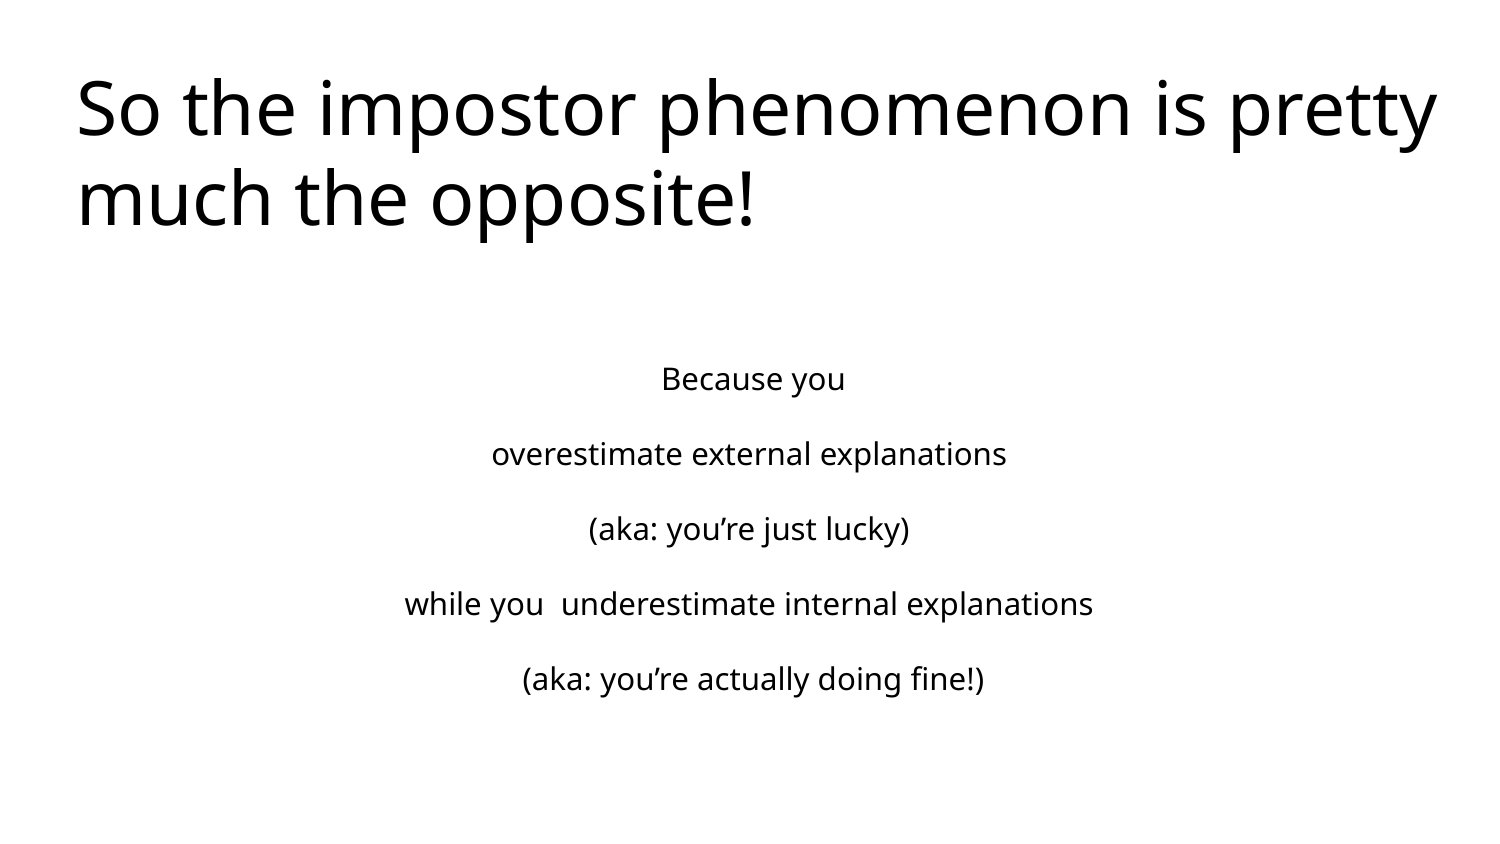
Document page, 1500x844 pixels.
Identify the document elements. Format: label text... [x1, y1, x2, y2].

title So the impostor phenomenon is pretty much the opposite! [76, 60, 1474, 255]
text_box Because you overestimate external explanations (aka: you’re just lucky) while you underestimate internal explanations (aka: you’re actually doing fine!) [75, 254, 1433, 764]
